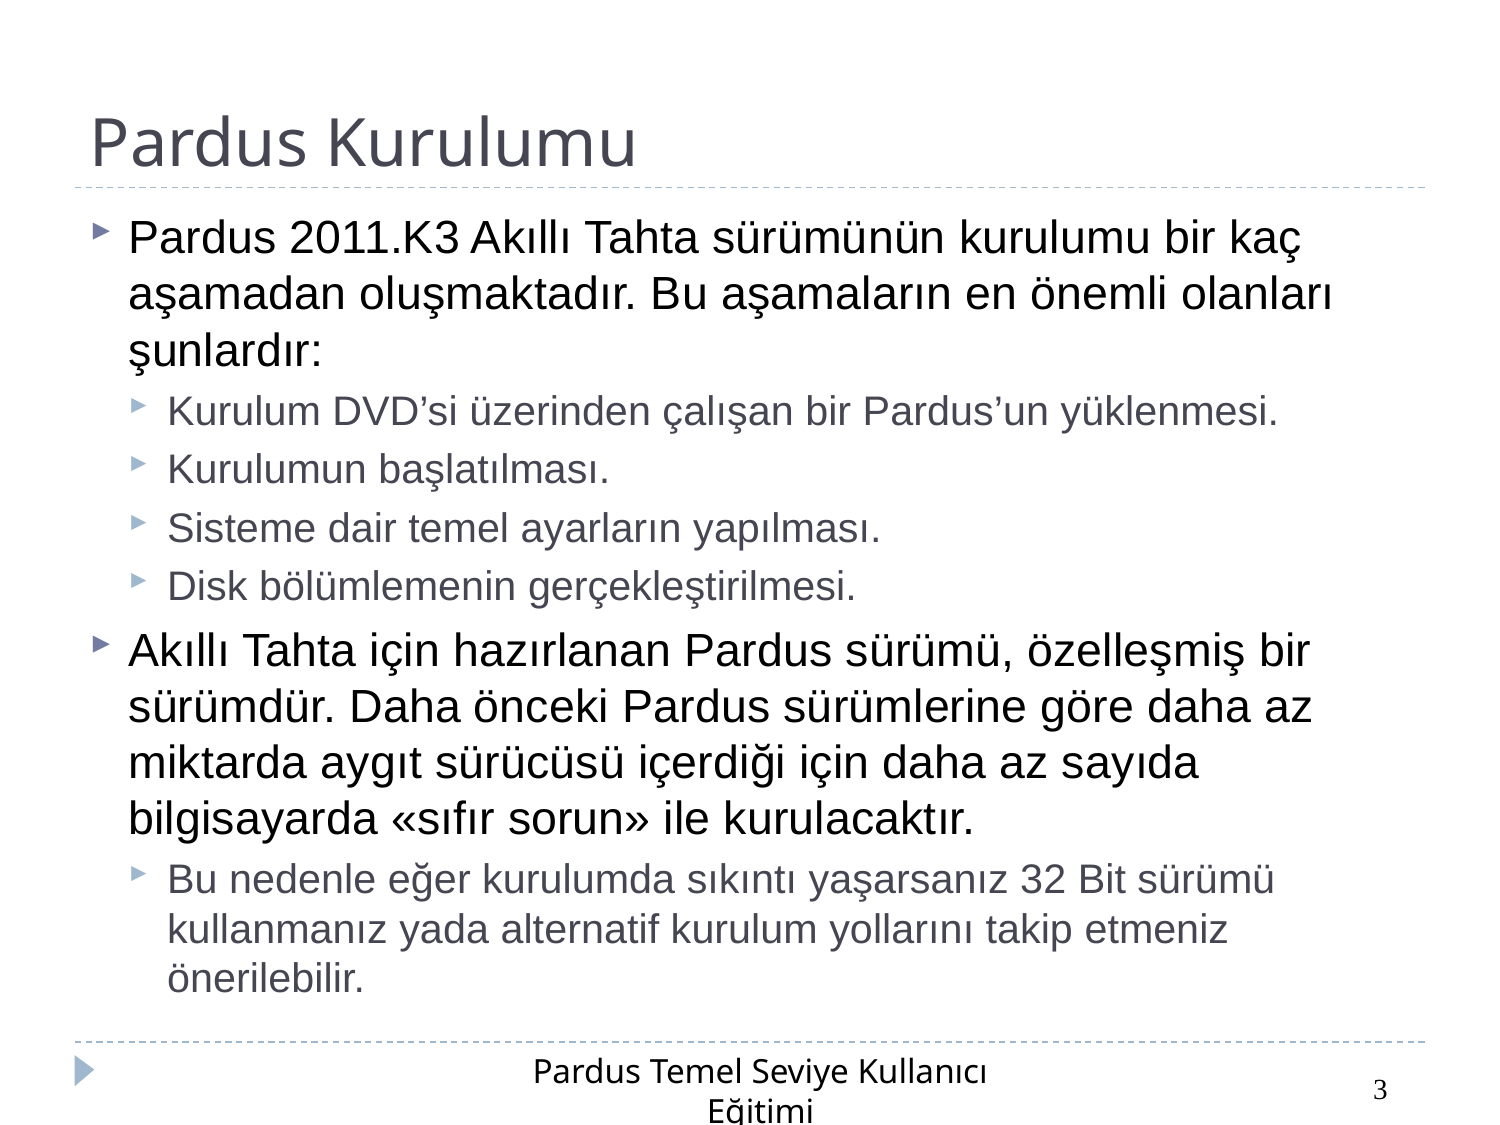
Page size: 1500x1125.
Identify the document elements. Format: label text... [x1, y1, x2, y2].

title Pardus Kurulumu [75, 24, 1425, 188]
list Pardus 2011.K3 Akıllı Tahta sürümünün kurulumu bir kaç aşamadan oluşmaktadır. Bu aşamaların en önemli olanları şunlardır: Kurulum DVD’si üzerinden çalışan bir Pardus’un yüklenmesi. Kurulumun başlatılması. Sisteme dair temel ayarların yapılması. Disk bölümlemenin gerçekleştirilmesi. Akıllı Tahta için hazırlanan Pardus sürümü, özelleşmiş bir sürümdür. Daha önceki Pardus sürümlerine göre daha az miktarda aygıt sürücüsü içerdiği için daha az sayıda bilgisayarda «sıfır sorun» ile kurulacaktır. Bu nedenle eğer kurulumda sıkıntı yaşarsanız 32 Bit sürümü kullanmanız yada alternatif kurulum yollarını takip etmeniz önerilebilir. [75, 200, 1425, 1010]
